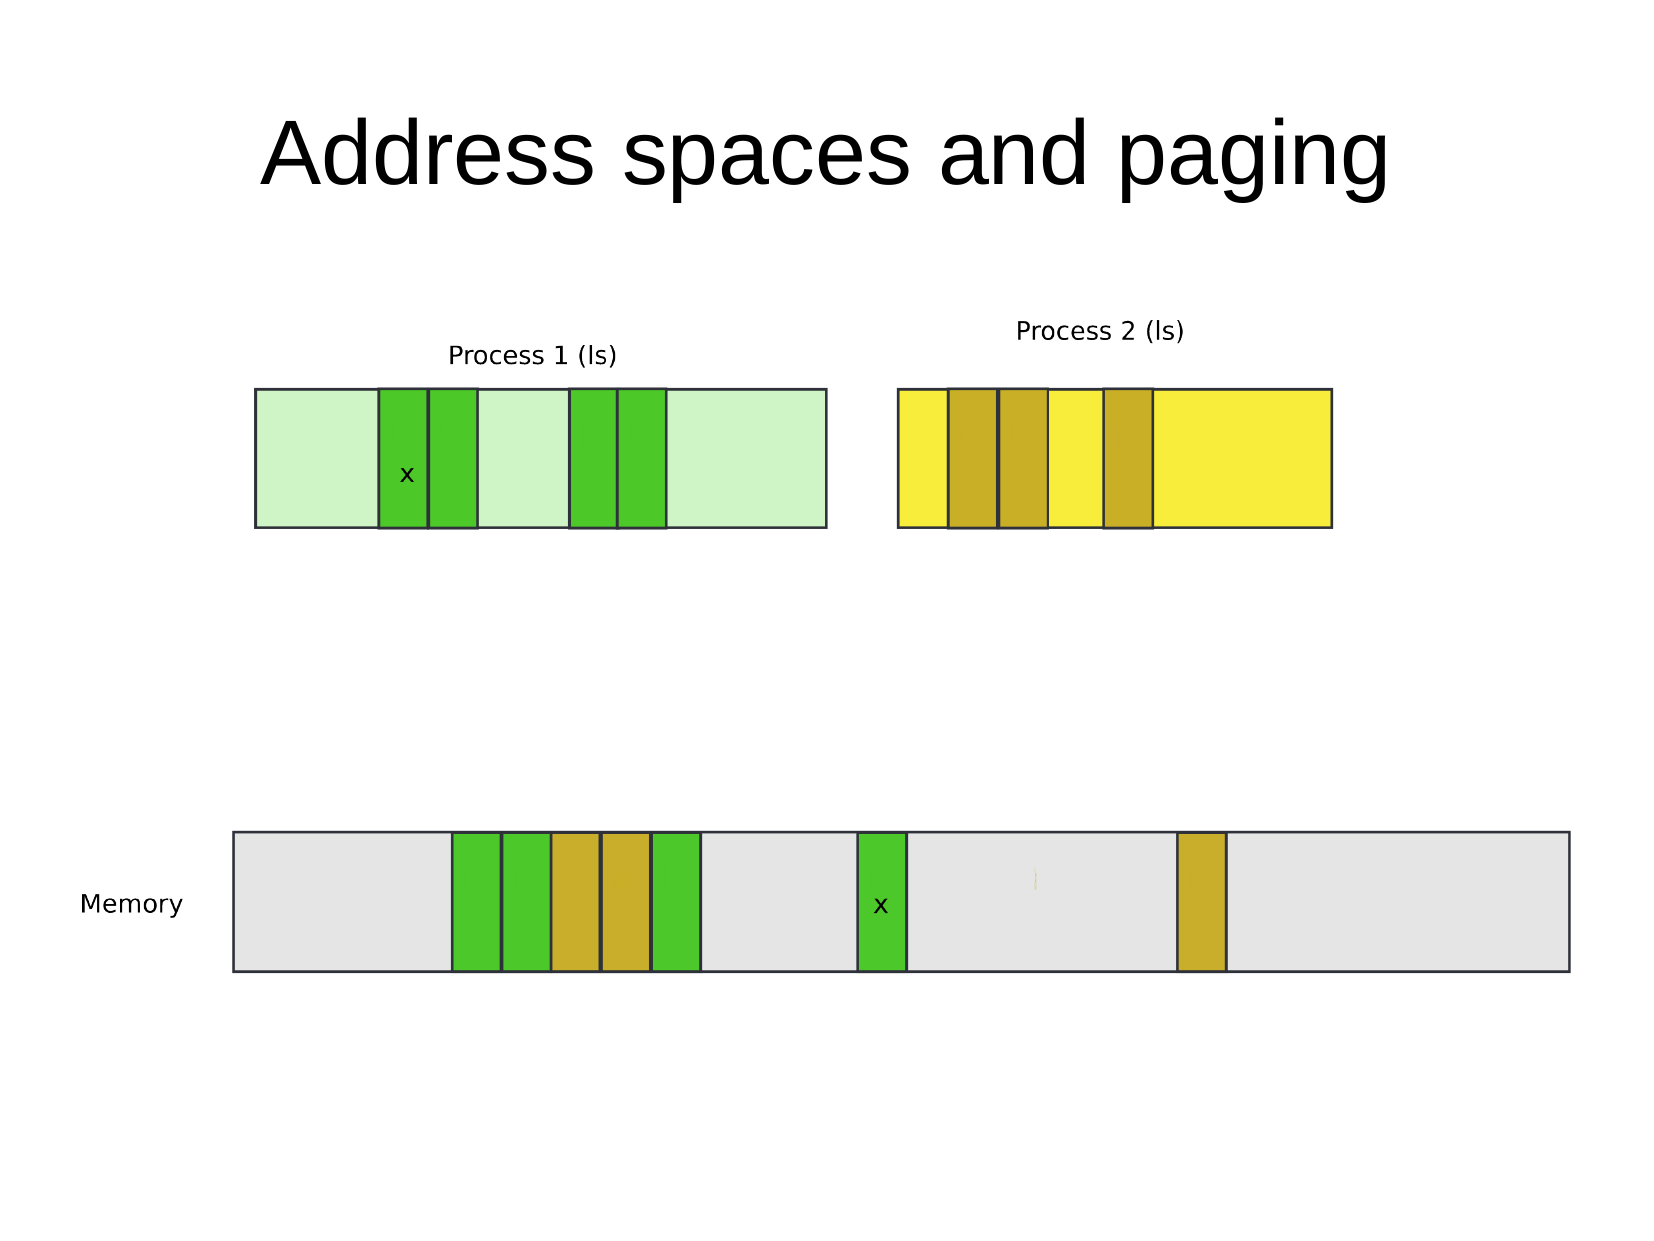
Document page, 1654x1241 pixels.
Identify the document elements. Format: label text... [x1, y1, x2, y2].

picture [82, 320, 1571, 980]
title Address spaces and paging [82, 49, 1571, 257]
